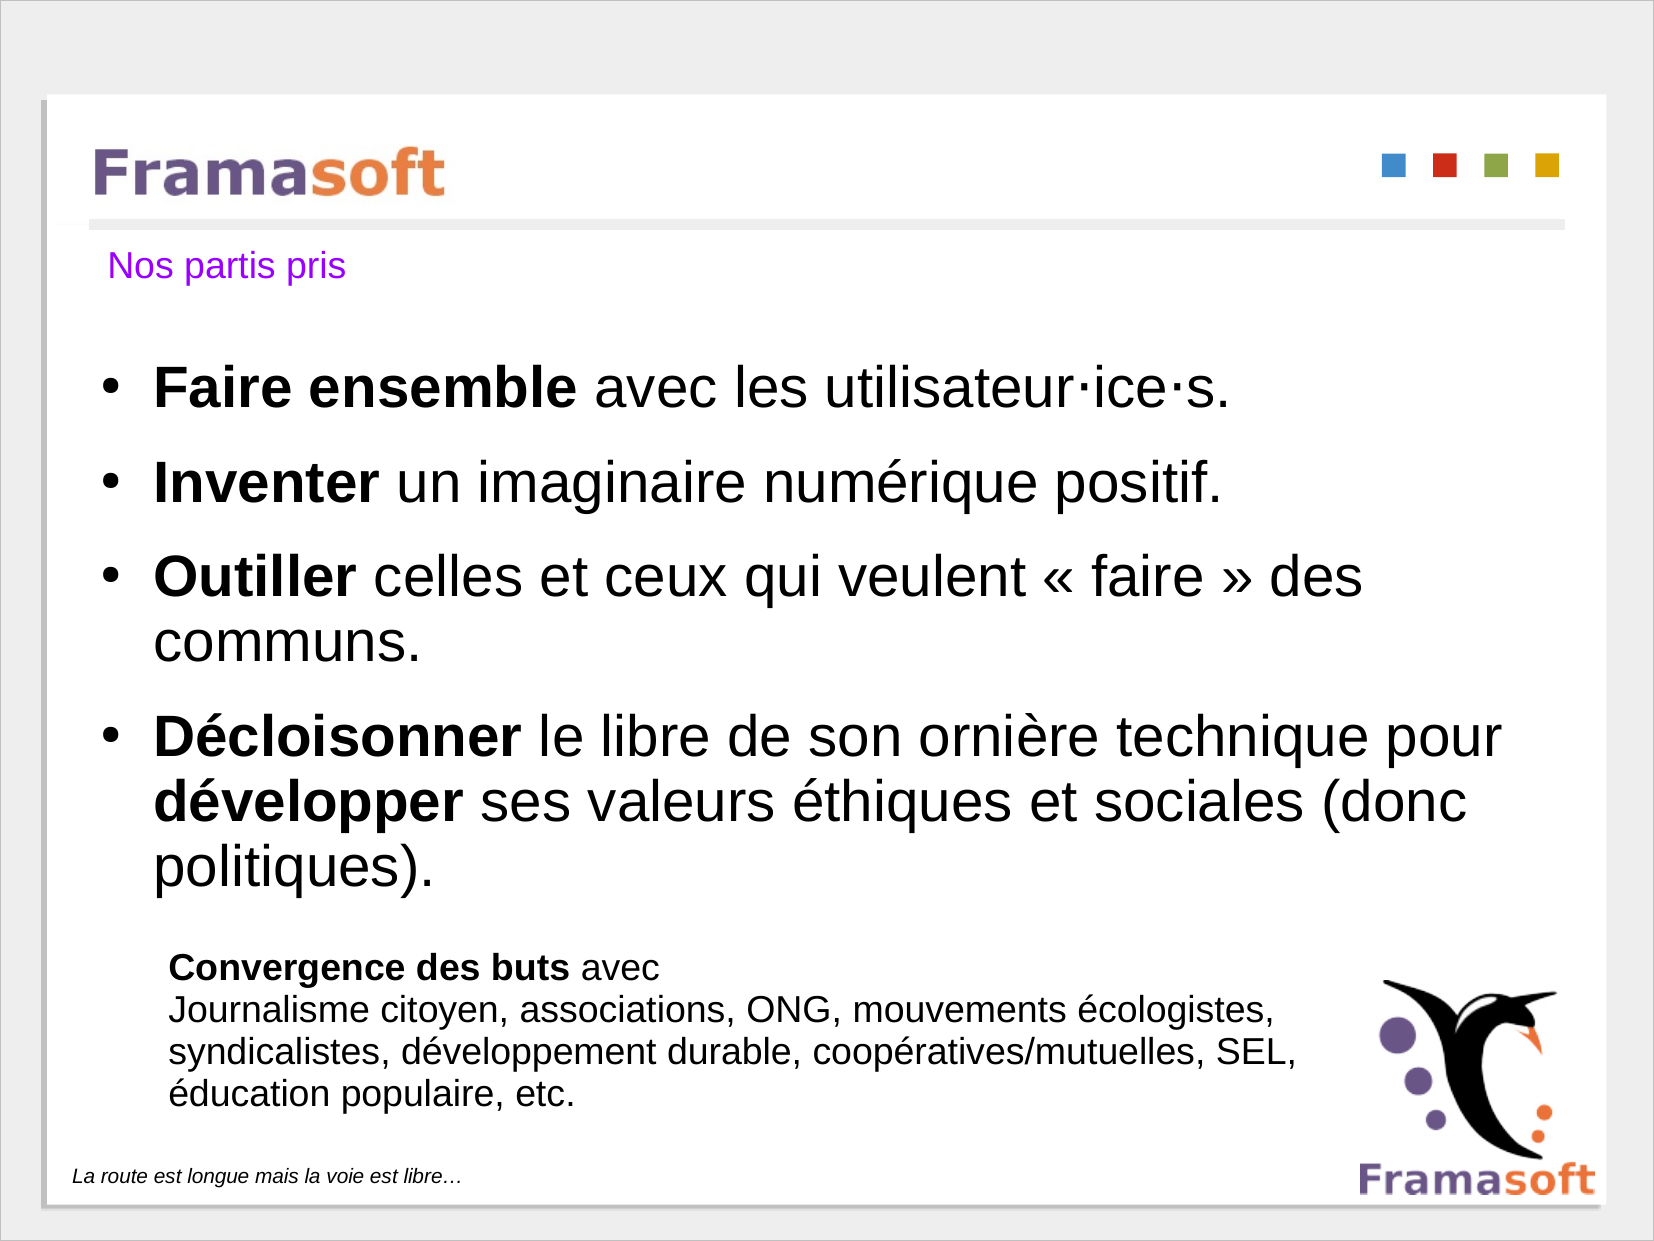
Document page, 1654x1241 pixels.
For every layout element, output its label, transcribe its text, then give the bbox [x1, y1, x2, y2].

text_box Convergence des buts avec Journalisme citoyen, associations, ONG, mouvements écologistes, syndicalistes, développement durable, coopératives/mutuelles, SEL, éducation populaire, etc. [153, 939, 1430, 1149]
picture [1360, 980, 1595, 1195]
text_box Nos partis pris [92, 236, 1595, 336]
list Faire ensemble avec les utilisateur⋅ice⋅s. Inventer un imaginaire numérique positif. Outiller celles et ceux qui veulent « faire » des communs. Décloisonner le libre de son ornière technique pour développer ses valeurs éthiques et sociales (donc politiques). [82, 355, 1571, 1075]
text_box [0, 0, 1654, 1241]
text_box La route est longue mais la voie est libre… [57, 1157, 591, 1241]
picture [54, 104, 508, 225]
